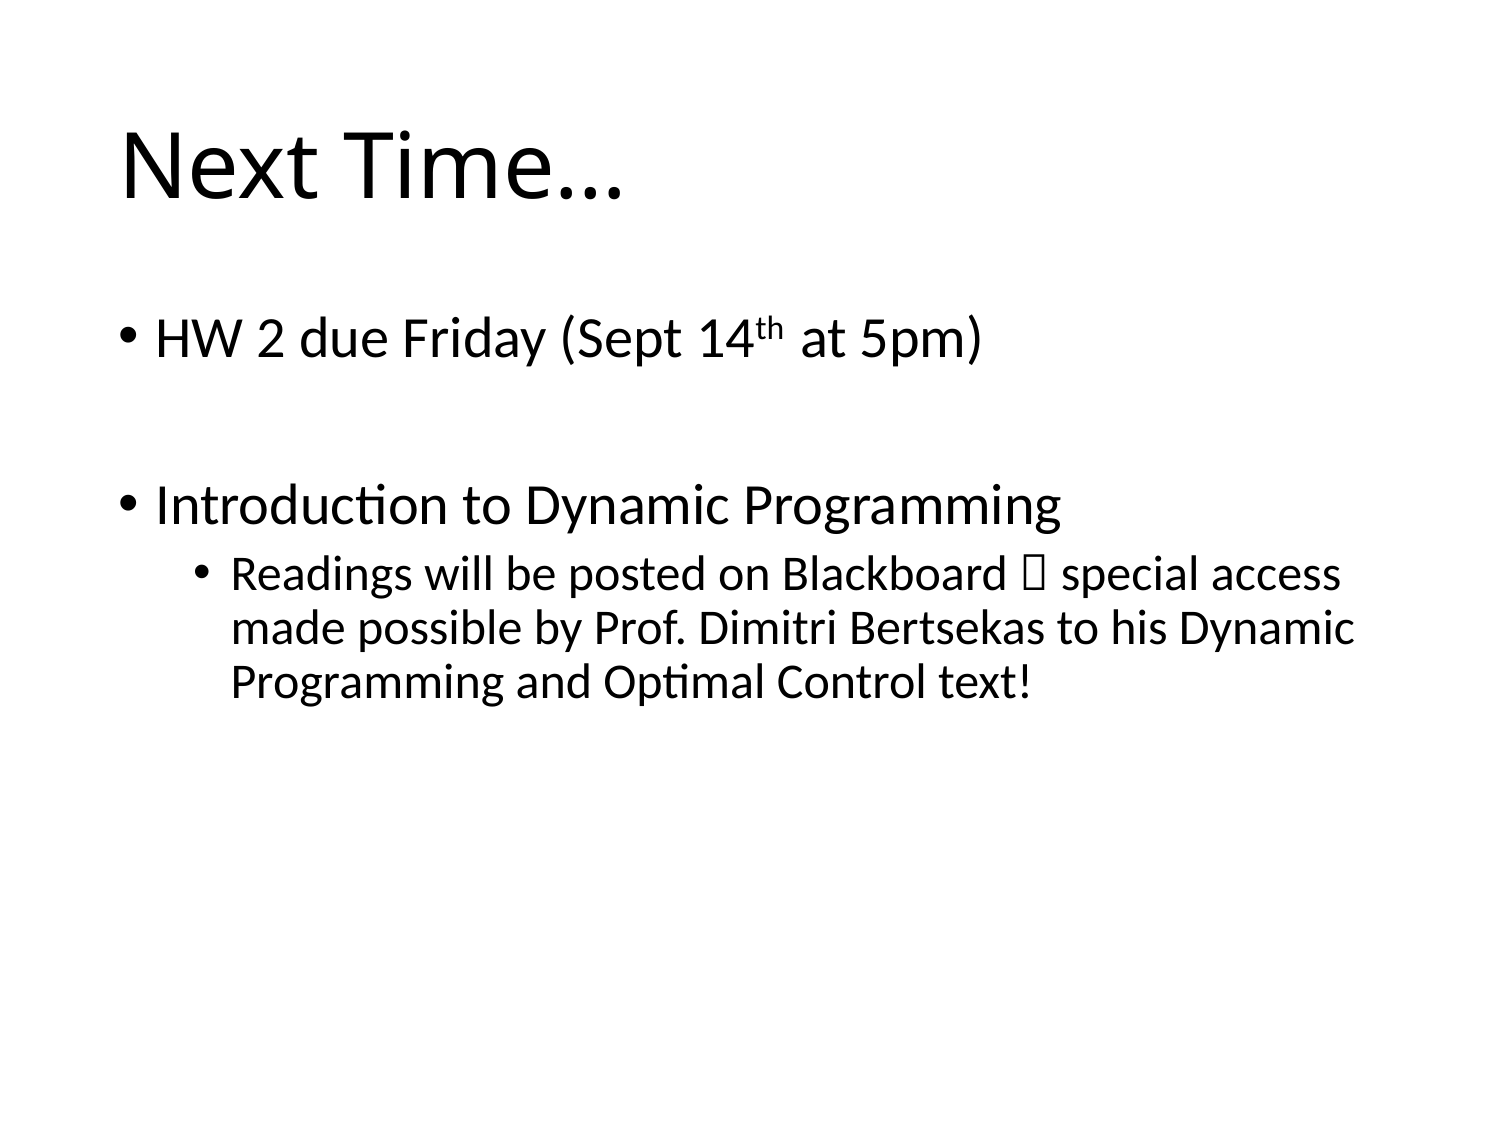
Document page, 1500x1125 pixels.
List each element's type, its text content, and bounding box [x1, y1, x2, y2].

title Next Time… [103, 59, 1397, 278]
list HW 2 due Friday (Sept 14th at 5pm) Introduction to Dynamic Programming Readings will be posted on Blackboard  special access made possible by Prof. Dimitri Bertsekas to his Dynamic Programming and Optimal Control text! [103, 299, 1397, 1014]
